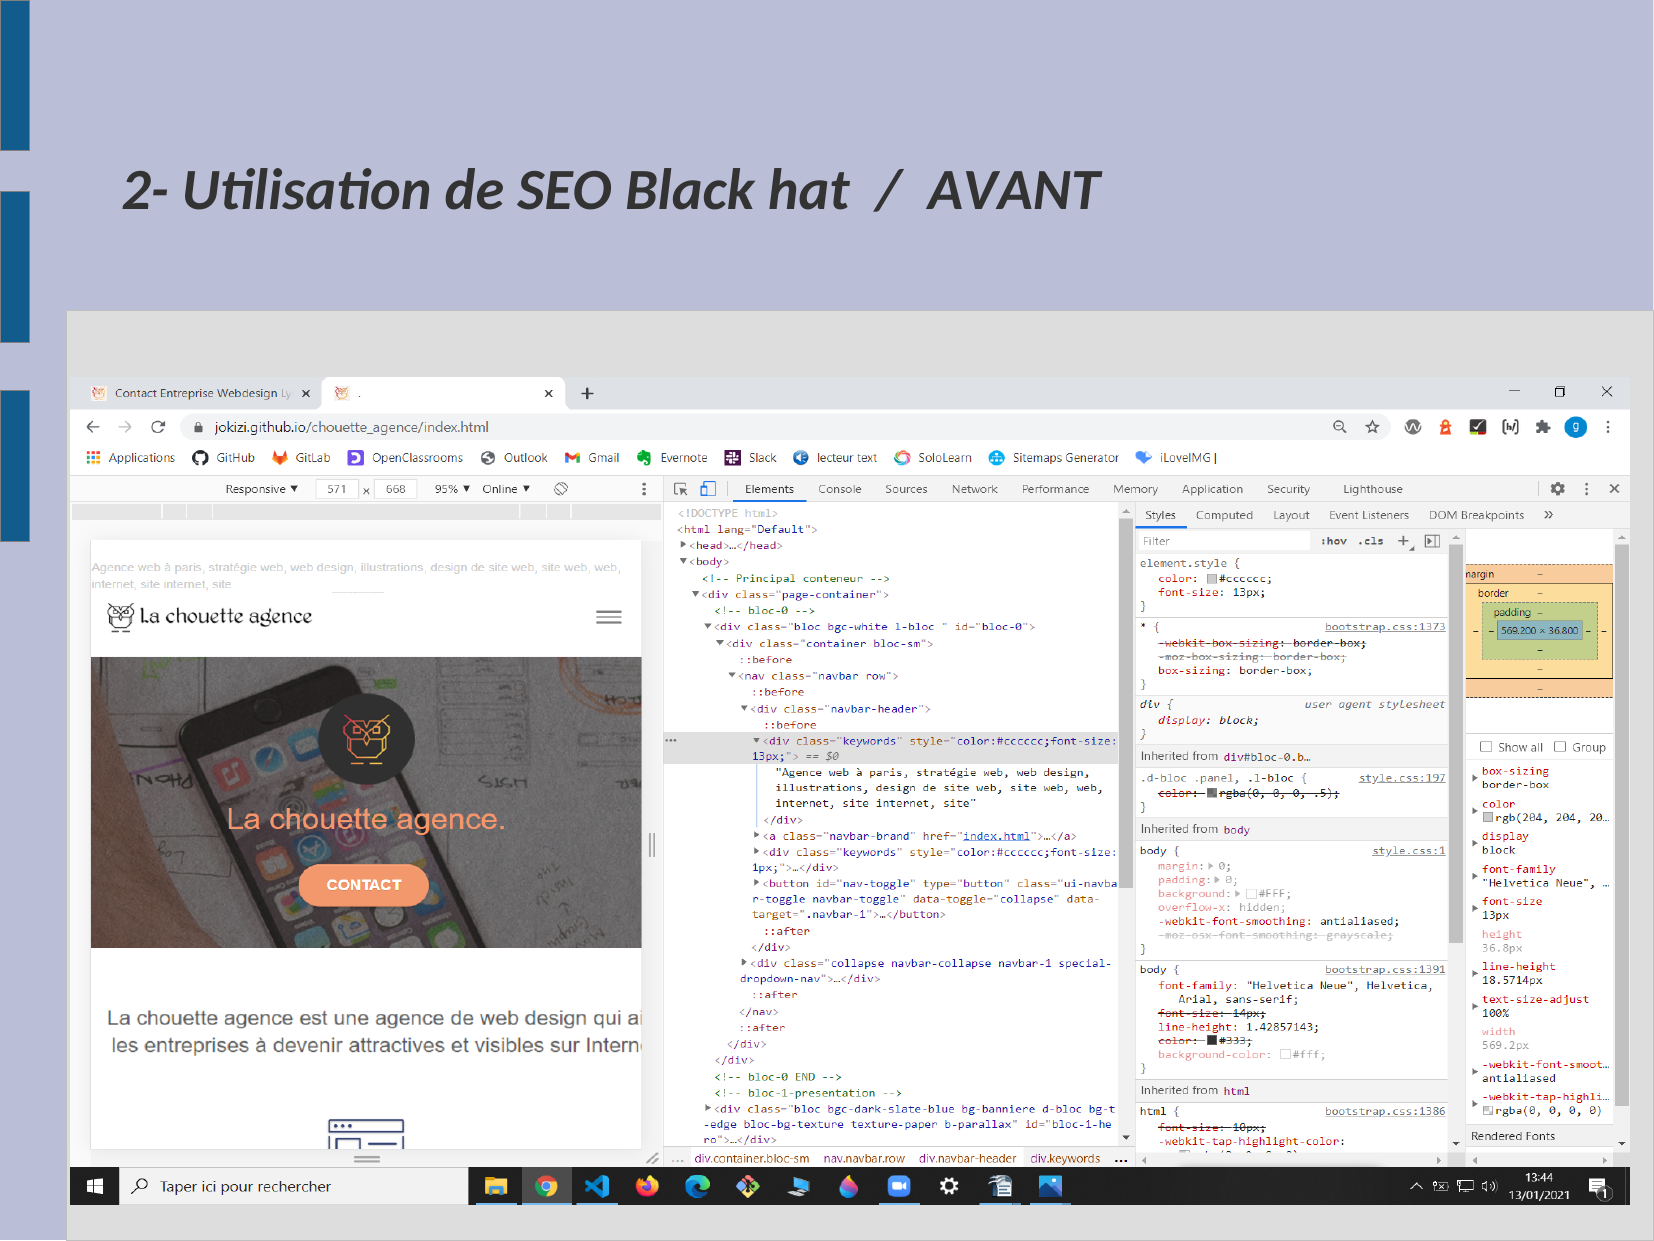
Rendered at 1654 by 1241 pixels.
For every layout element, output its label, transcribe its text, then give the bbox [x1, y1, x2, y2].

picture [70, 377, 1630, 1205]
title 2- Utilisation de SEO Black hat / AVANT [121, 91, 1534, 299]
